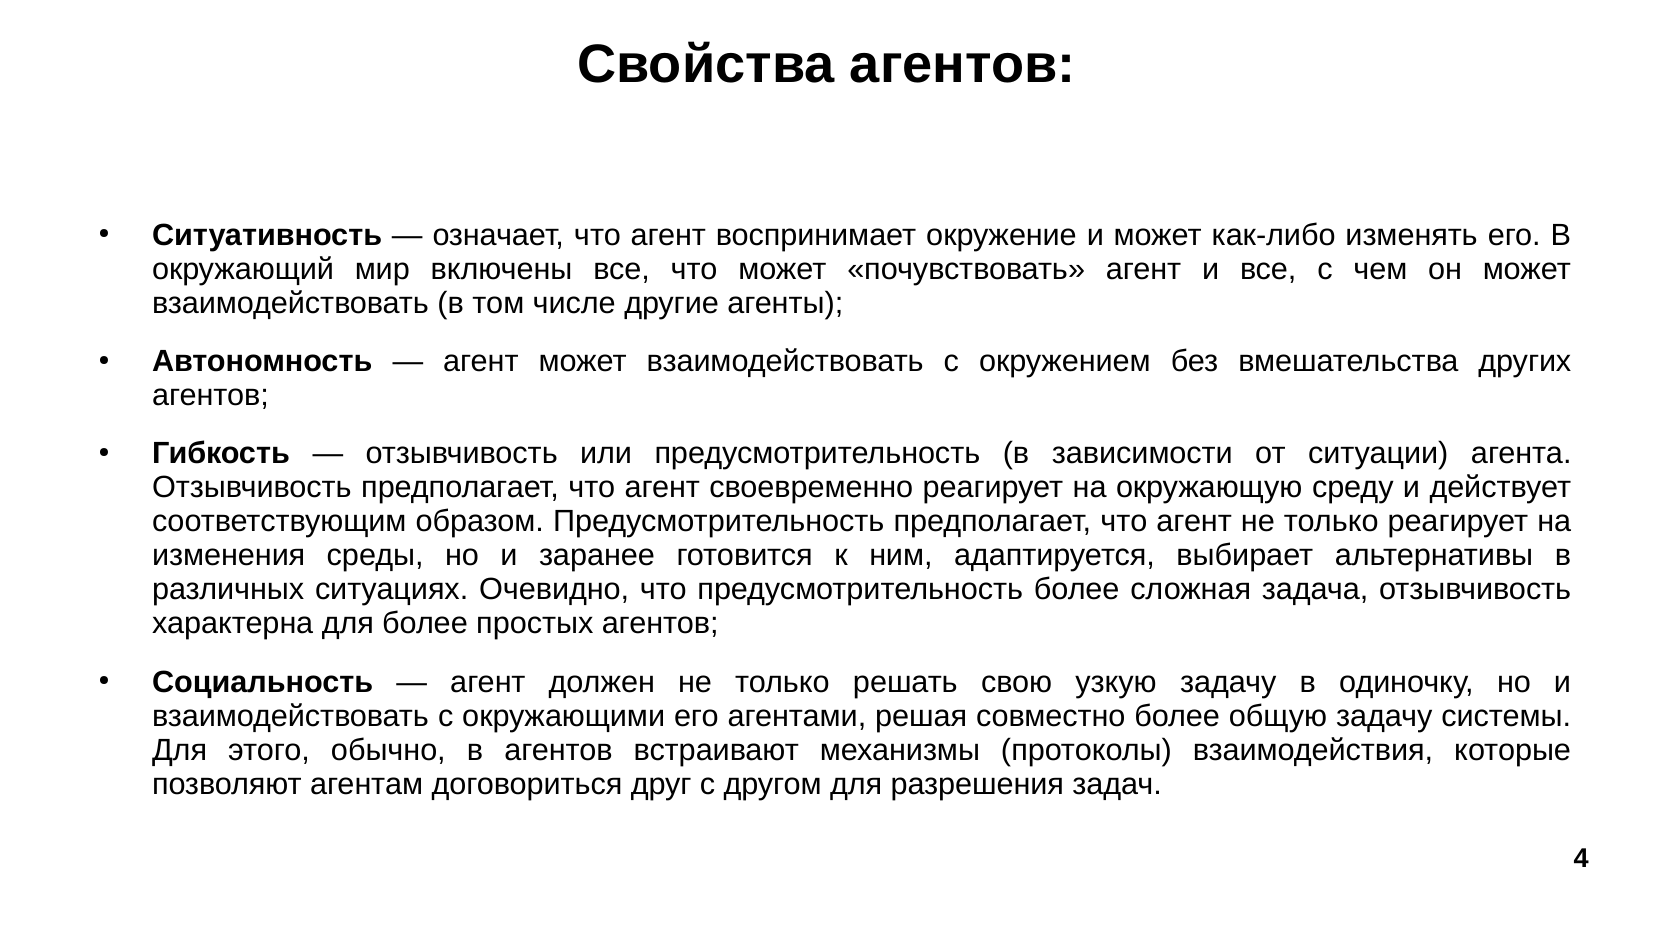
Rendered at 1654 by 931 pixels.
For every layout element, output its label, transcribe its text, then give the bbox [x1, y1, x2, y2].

text_box 4 [1558, 835, 1613, 881]
list Ситуативность — означает, что агент воспринимает окружение и может как-либо изменять его. В окружающий мир включены все, что может «почувствовать» агент и все, с чем он может взаимодействовать (в том числе другие агенты); Автономность — агент может взаимодействовать с окружением без вмешательства других агентов; Гибкость — отзывчивость или предусмотрительность (в зависимости от ситуации) агента. Отзывчивость предполагает, что агент своевременно реагирует на окружающую среду и действует соответствующим образом. Предусмотрительность предполагает, что агент не только реагирует на изменения среды, но и заранее готовится к ним, адаптируется, выбирает альтернативы в различных ситуациях. Очевидно, что предусмотрительность более сложная задача, отзывчивость характерна для более простых агентов; Социальность — агент должен не только решать свою узкую задачу в одиночку, но и взаимодействовать с окружающими его агентами, решая совместно более общую задачу системы. Для этого, обычно, в агентов встраивают механизмы (протоколы) взаимодействия, которые позволяют агентам договориться друг с другом для разрешения задач. [82, 217, 1571, 808]
title Свойства агентов: [82, 0, 1571, 217]
